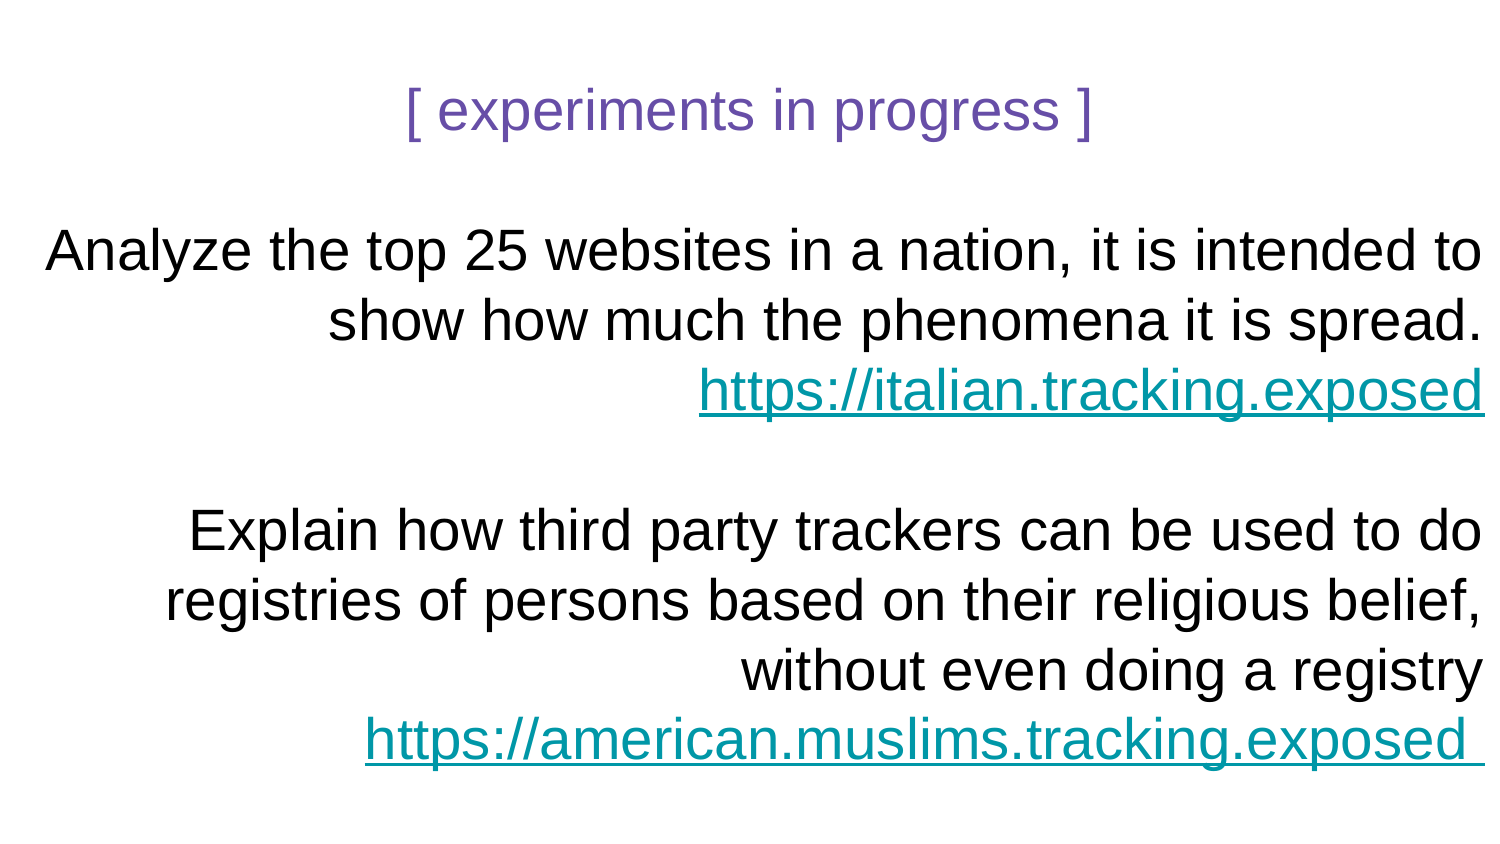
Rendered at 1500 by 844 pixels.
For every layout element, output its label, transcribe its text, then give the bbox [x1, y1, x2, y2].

text_box [ experiments in progress ] Analyze the top 25 websites in a nation, it is intended to show how much the phenomena it is spread. https://italian.tracking.exposed Explain how third party trackers can be used to do registries of persons based on their religious belief, without even doing a registry https://american.muslims.tracking.exposed [0, 0, 1500, 844]
